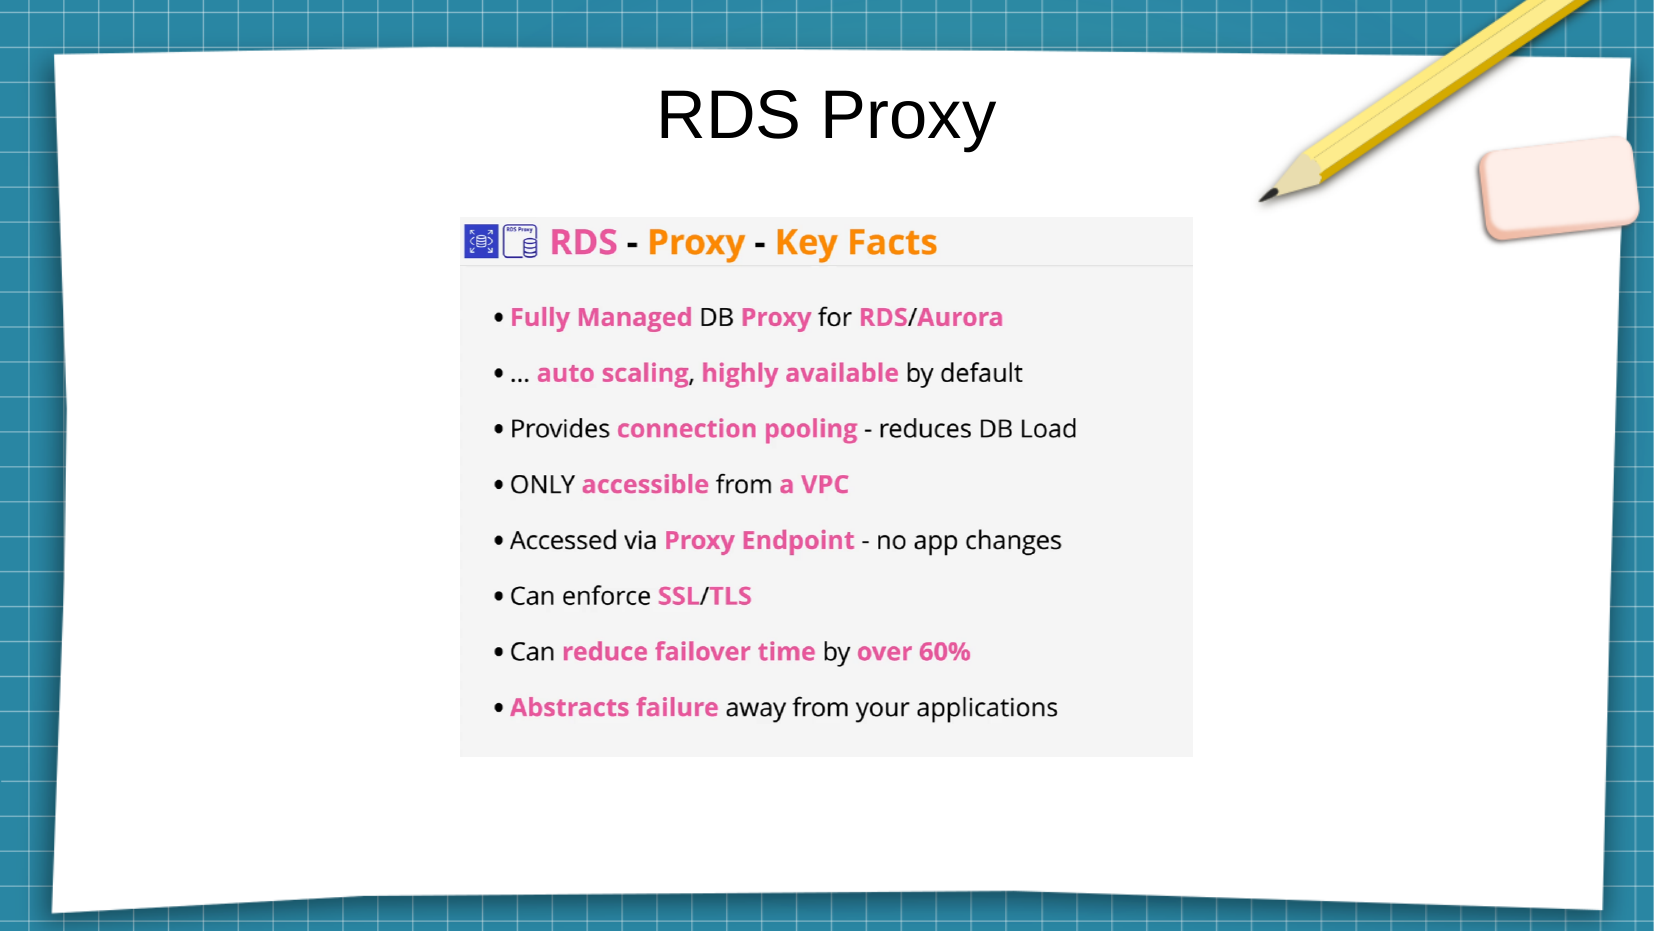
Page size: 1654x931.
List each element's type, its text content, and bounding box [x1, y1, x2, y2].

title RDS Proxy [82, 37, 1571, 193]
picture [0, 0, 1654, 931]
